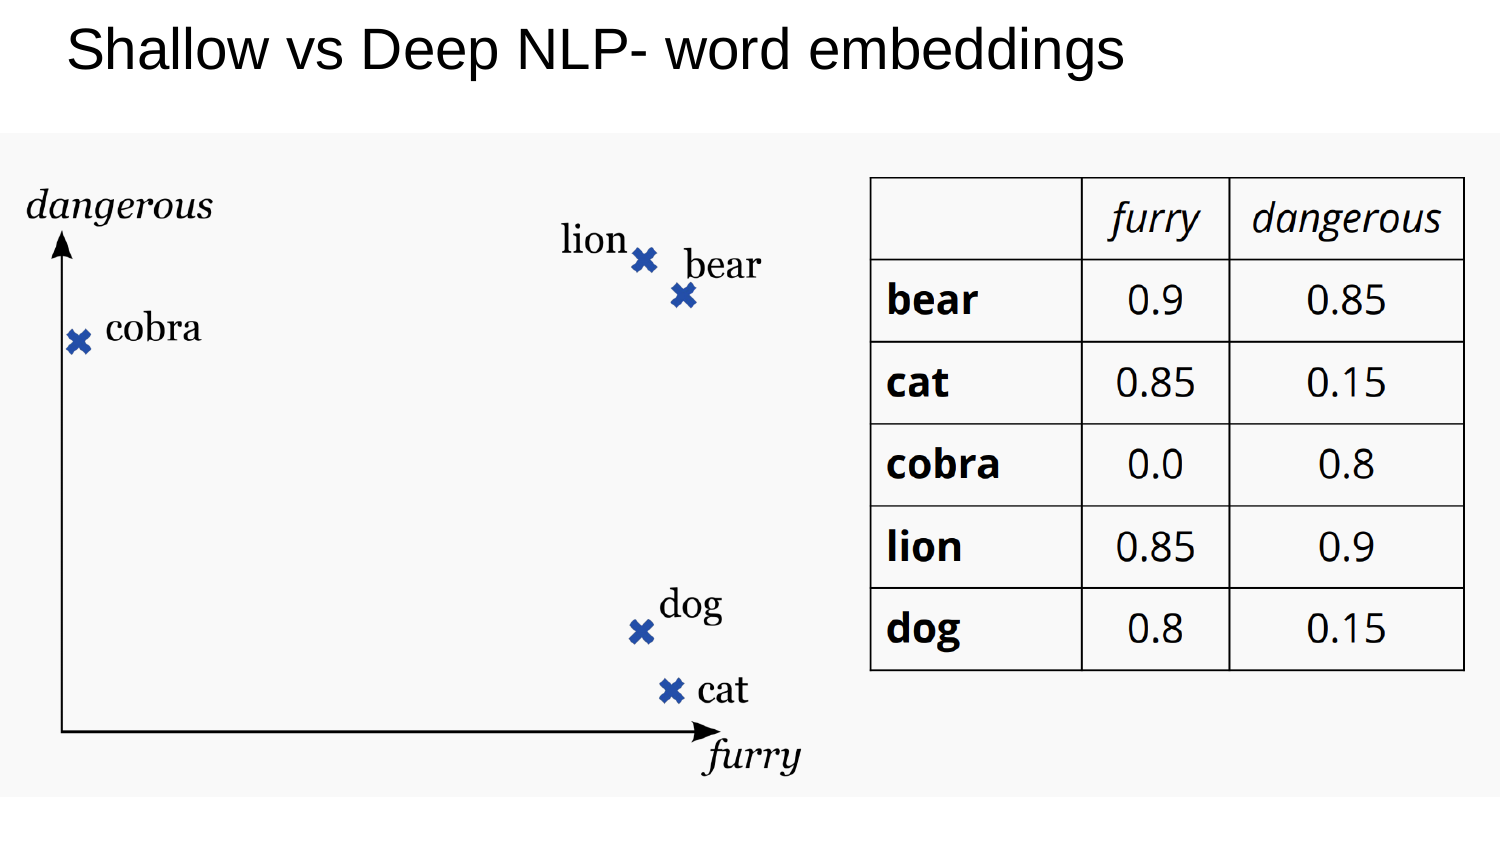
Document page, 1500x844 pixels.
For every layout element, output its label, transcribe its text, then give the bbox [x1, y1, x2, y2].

title Shallow vs Deep NLP- word embeddings [51, 0, 1449, 90]
picture [0, 133, 1500, 797]
